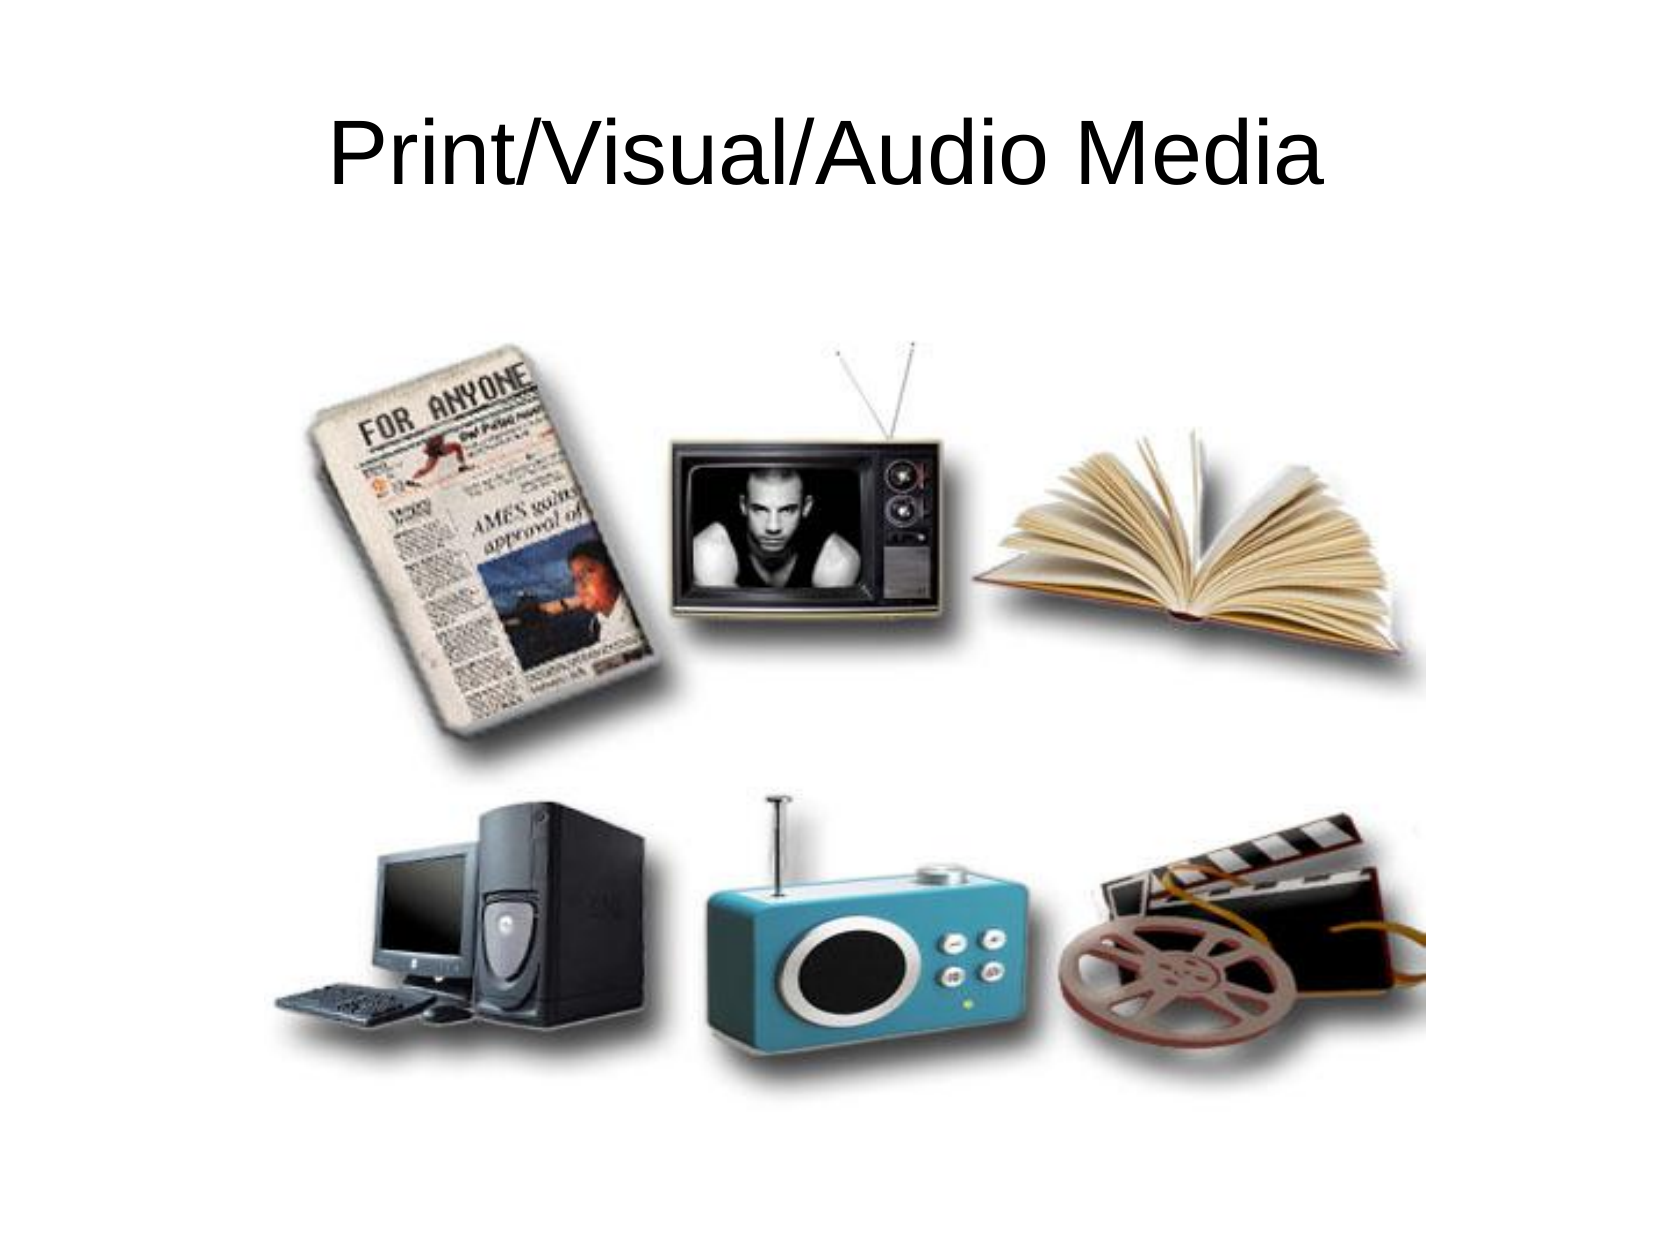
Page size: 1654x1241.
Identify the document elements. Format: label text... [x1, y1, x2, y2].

title Print/Visual/Audio Media [82, 49, 1571, 257]
picture [264, 290, 1426, 1148]
